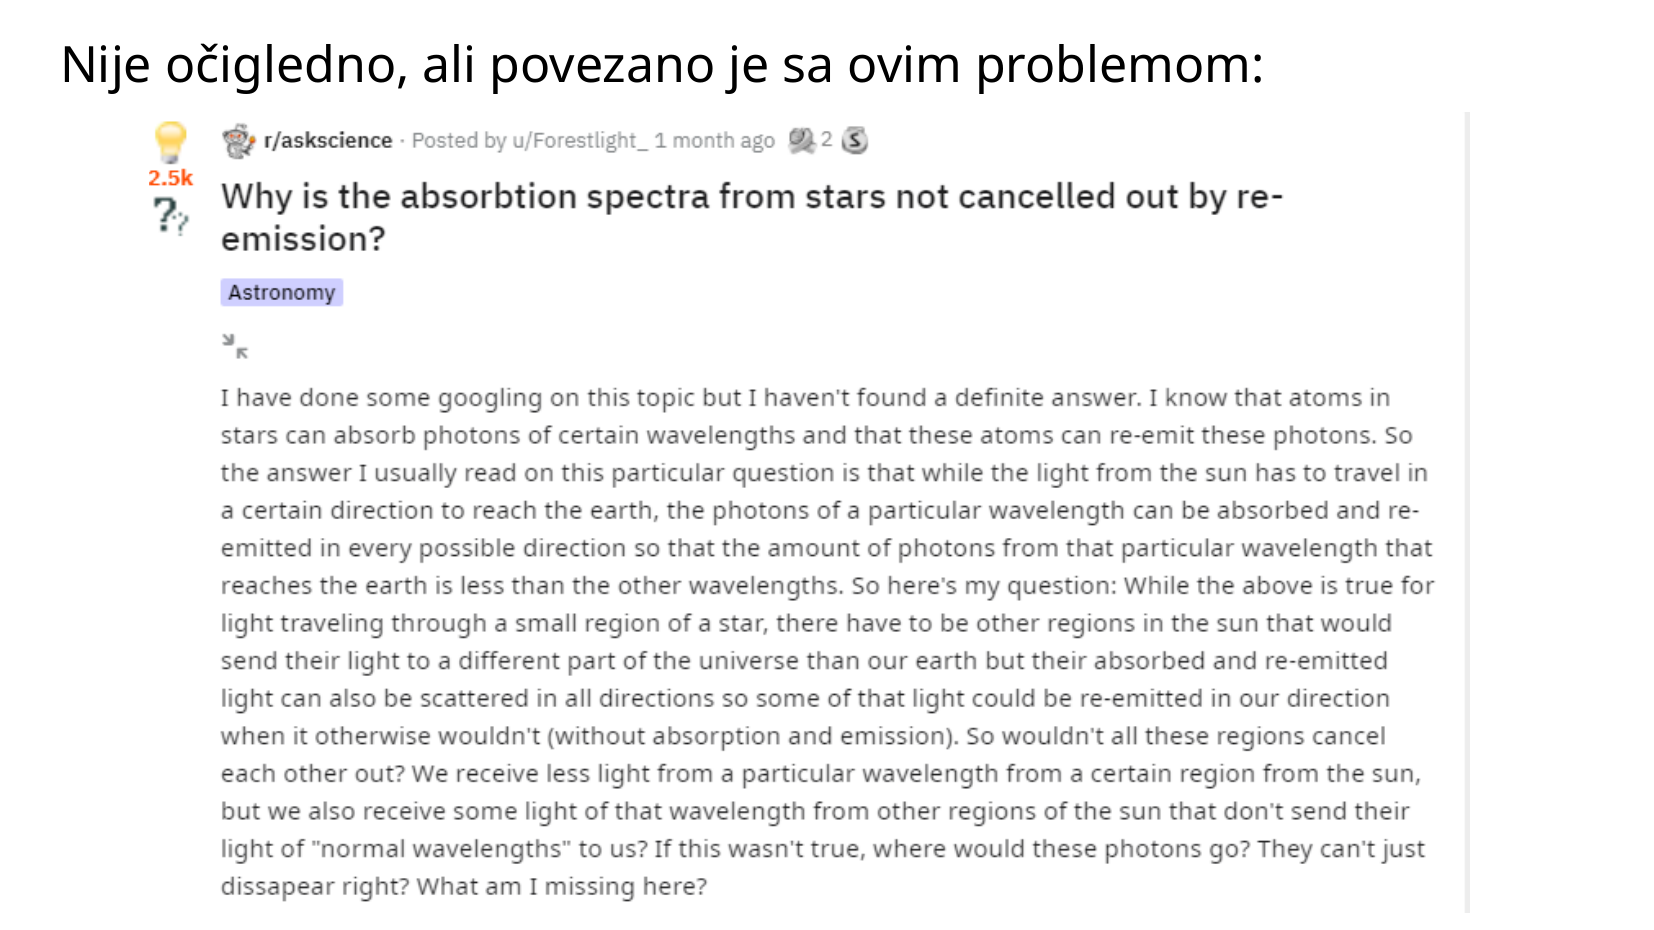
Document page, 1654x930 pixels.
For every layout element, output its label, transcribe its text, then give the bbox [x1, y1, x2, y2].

title Nije očigledno, ali povezano je sa ovim problemom: [59, 13, 1648, 113]
picture [149, 112, 1470, 913]
